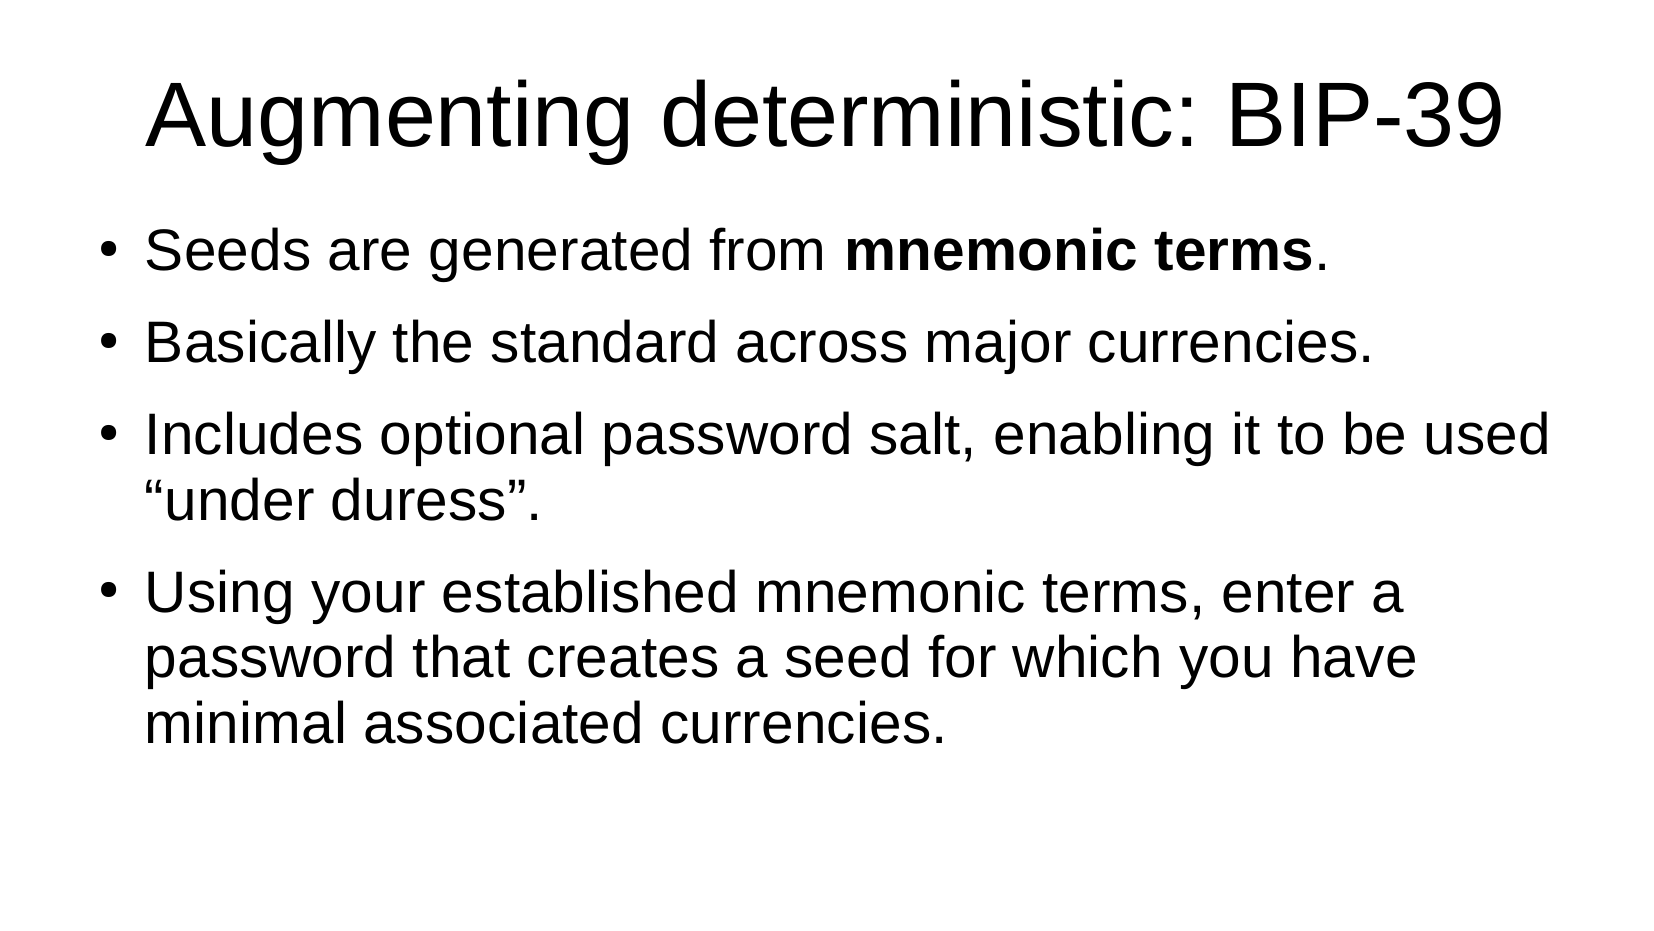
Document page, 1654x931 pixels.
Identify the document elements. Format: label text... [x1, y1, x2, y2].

title Augmenting deterministic: BIP-39 [82, 37, 1571, 193]
list Seeds are generated from mnemonic terms. Basically the standard across major currencies. Includes optional password salt, enabling it to be used “under duress”. Using your established mnemonic terms, enter a password that creates a seed for which you have minimal associated currencies. [82, 217, 1571, 758]
